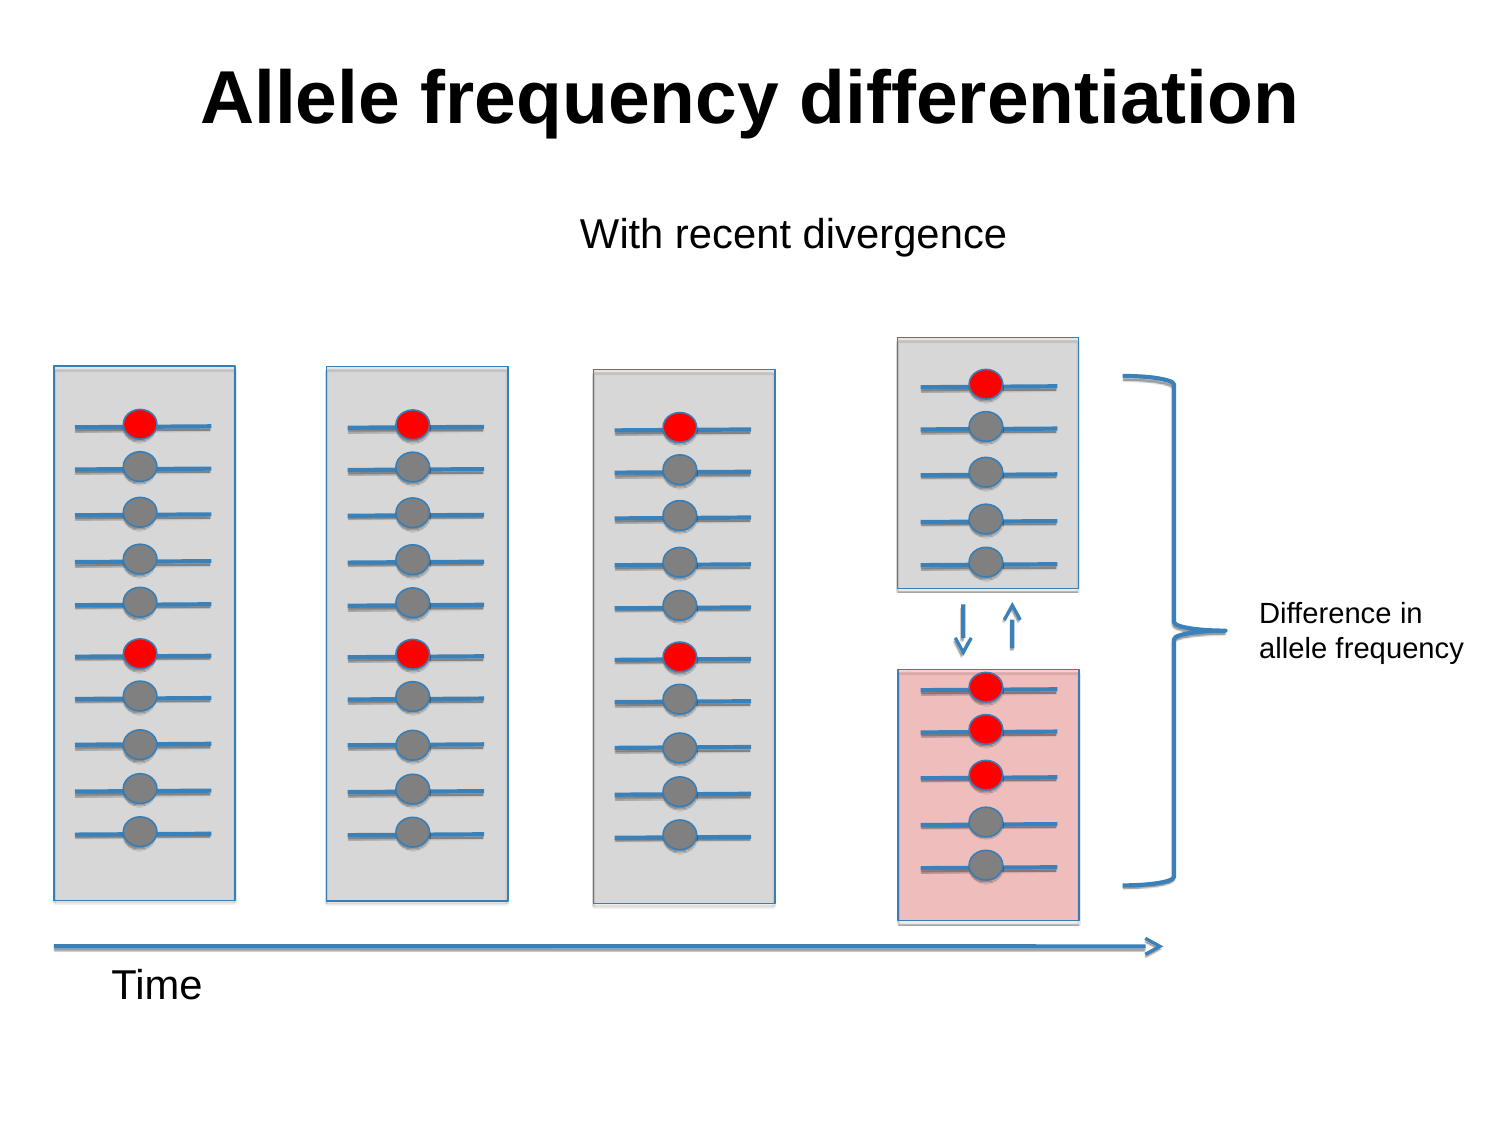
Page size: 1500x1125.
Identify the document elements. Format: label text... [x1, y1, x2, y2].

text_box Time [96, 950, 218, 1016]
title Allele frequency differentiation [75, 0, 1425, 188]
text_box With recent divergence [565, 199, 1023, 265]
text_box [326, 366, 508, 901]
text_box [593, 369, 775, 904]
text_box [897, 337, 1079, 589]
text_box [897, 669, 1080, 921]
text_box Difference in allele frequency [1244, 587, 1480, 673]
text_box [53, 366, 236, 901]
